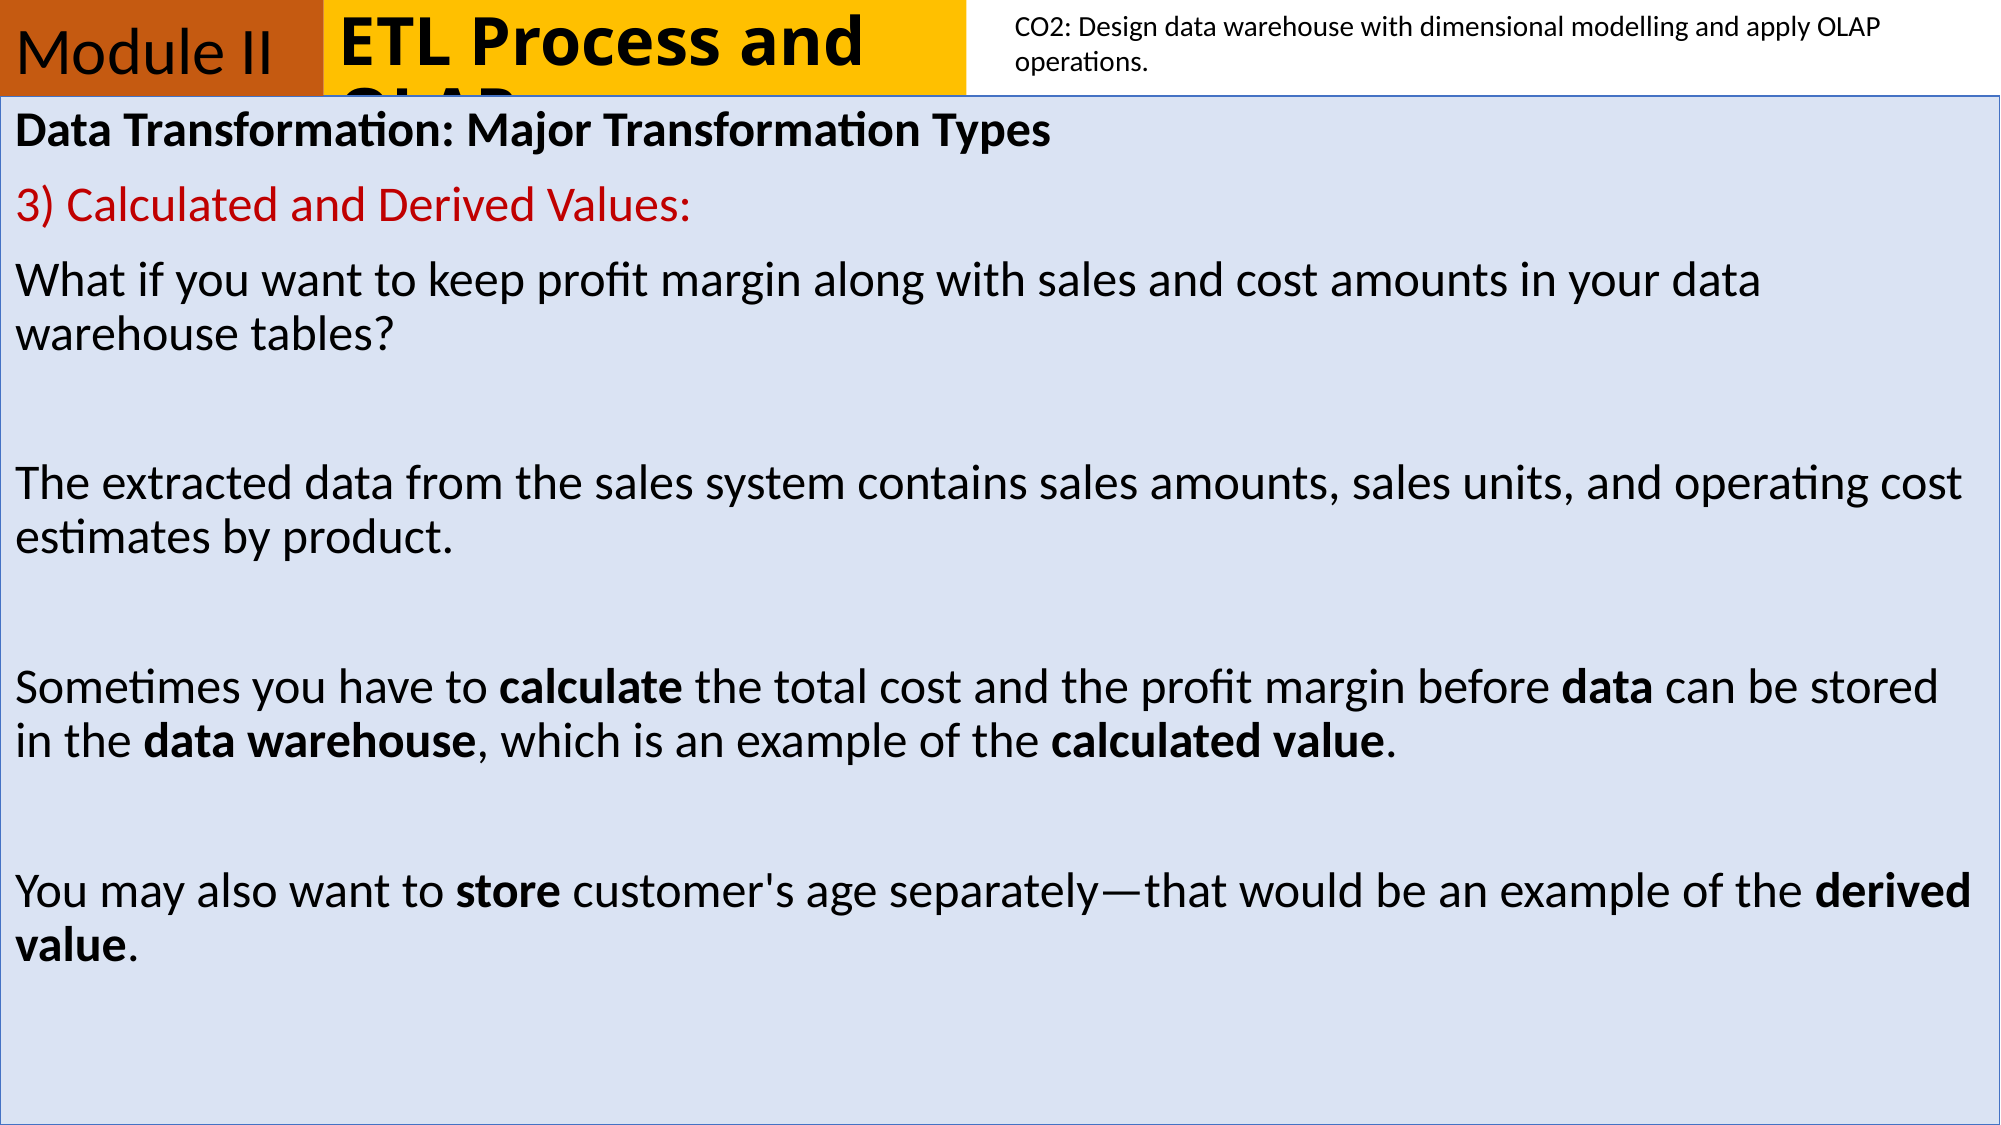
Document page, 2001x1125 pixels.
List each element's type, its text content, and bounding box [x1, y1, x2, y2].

title ETL Process and OLAP: [324, 0, 967, 95]
subtitle Data Transformation: Major Transformation Types 3) Calculated and Derived Values: What if you want to keep profit margin along with sales and cost amounts in your data warehouse tables? The extracted data from the sales system contains sales amounts, sales units, and operating cost estimates by product. Sometimes you have to calculate the total cost and the profit margin before data can be stored in the data warehouse, which is an example of the calculated value. You may also want to store customer's age separately—that would be an example of the derived value. [0, 95, 2000, 1125]
text_box Module II [0, 0, 324, 96]
text_box CO2: Design data warehouse with dimensional modelling and apply OLAP operations. [999, 0, 2000, 122]
